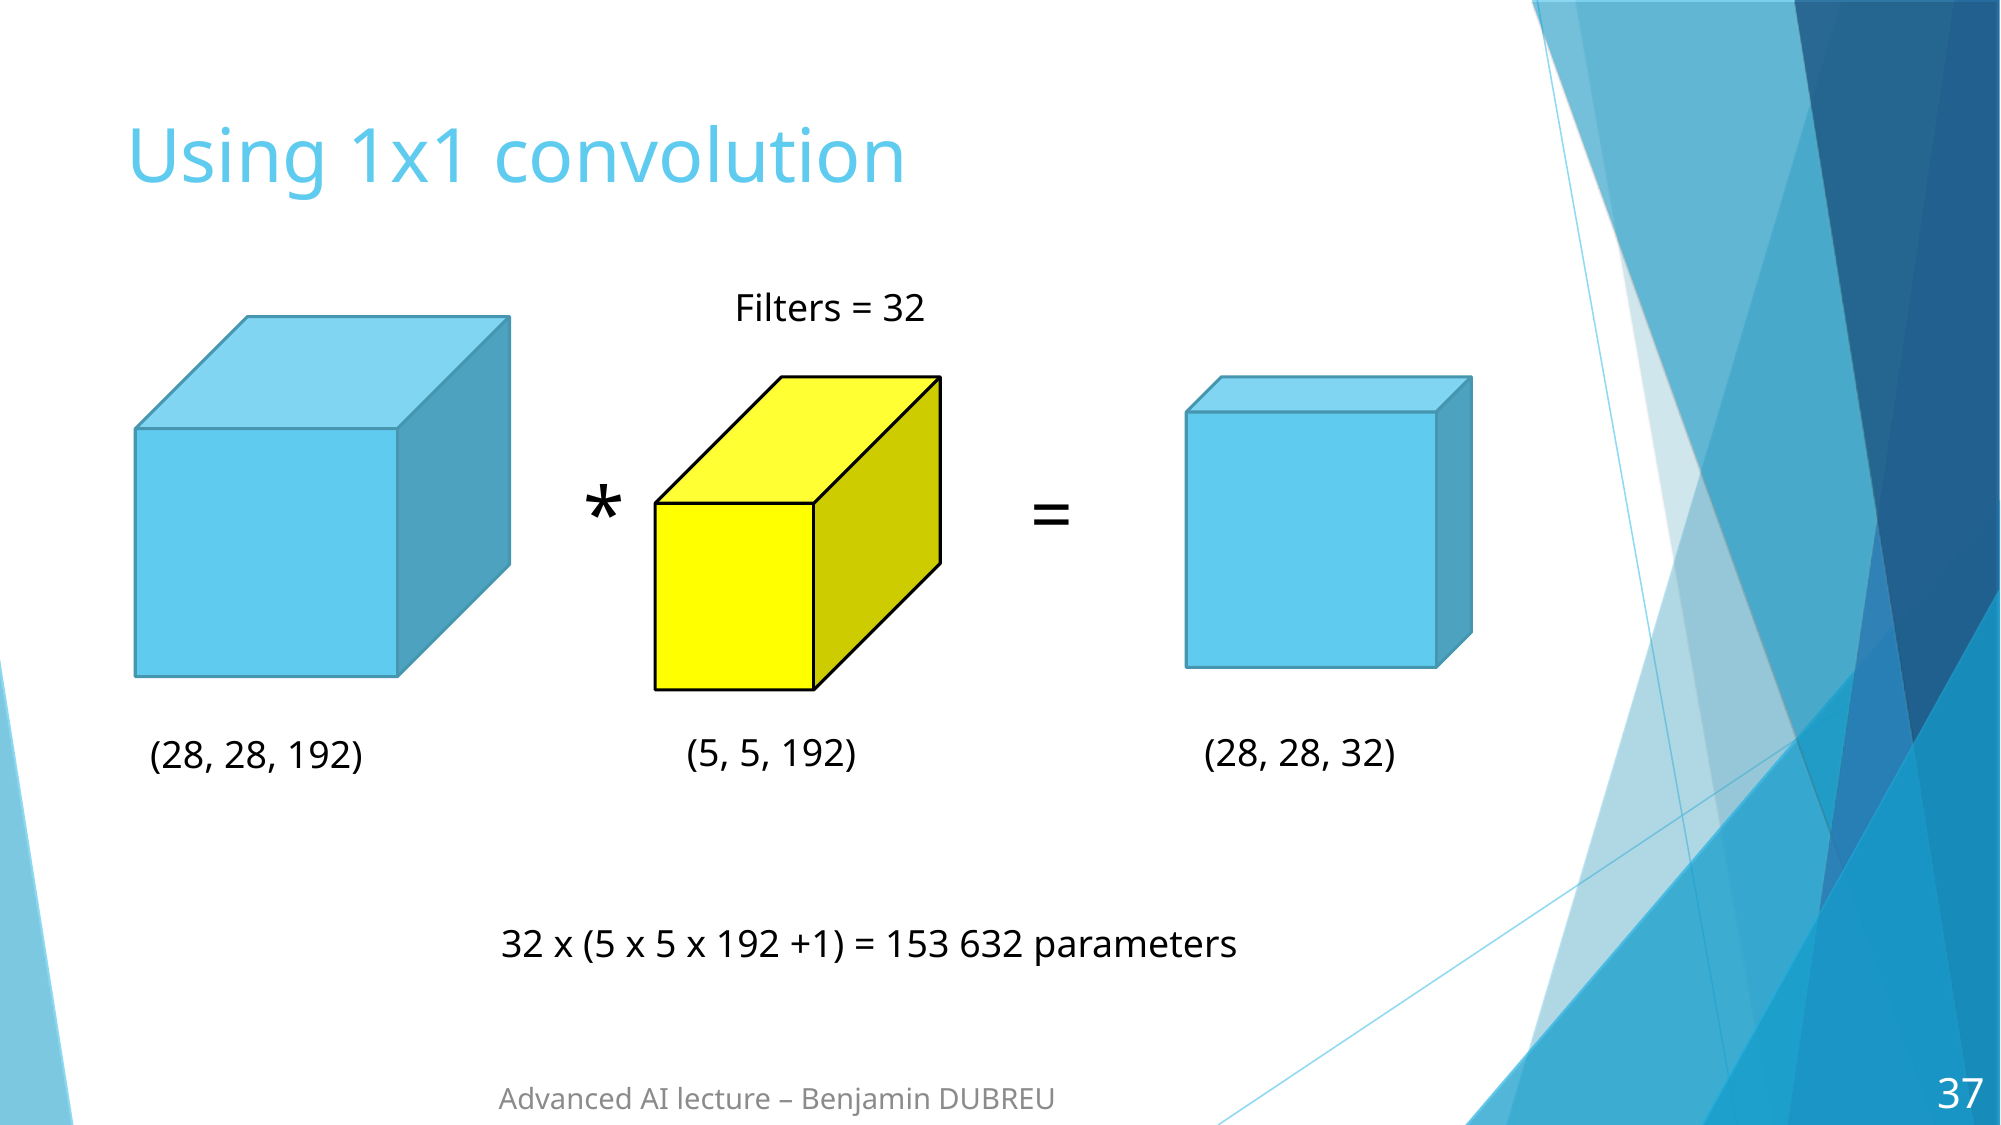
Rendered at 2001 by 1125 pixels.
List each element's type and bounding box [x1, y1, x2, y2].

title [111, 99, 1522, 317]
text_box [135, 723, 431, 784]
text_box [672, 721, 941, 782]
footer [483, 1067, 1517, 1125]
text_box [568, 458, 627, 564]
text_box [486, 912, 1253, 973]
text_box [1015, 458, 1086, 564]
text_box [135, 318, 510, 677]
slide_number [1887, 1065, 2000, 1125]
text_box [719, 276, 941, 337]
text_box [655, 378, 941, 690]
text_box [1186, 378, 1472, 668]
text_box [1189, 721, 1545, 782]
